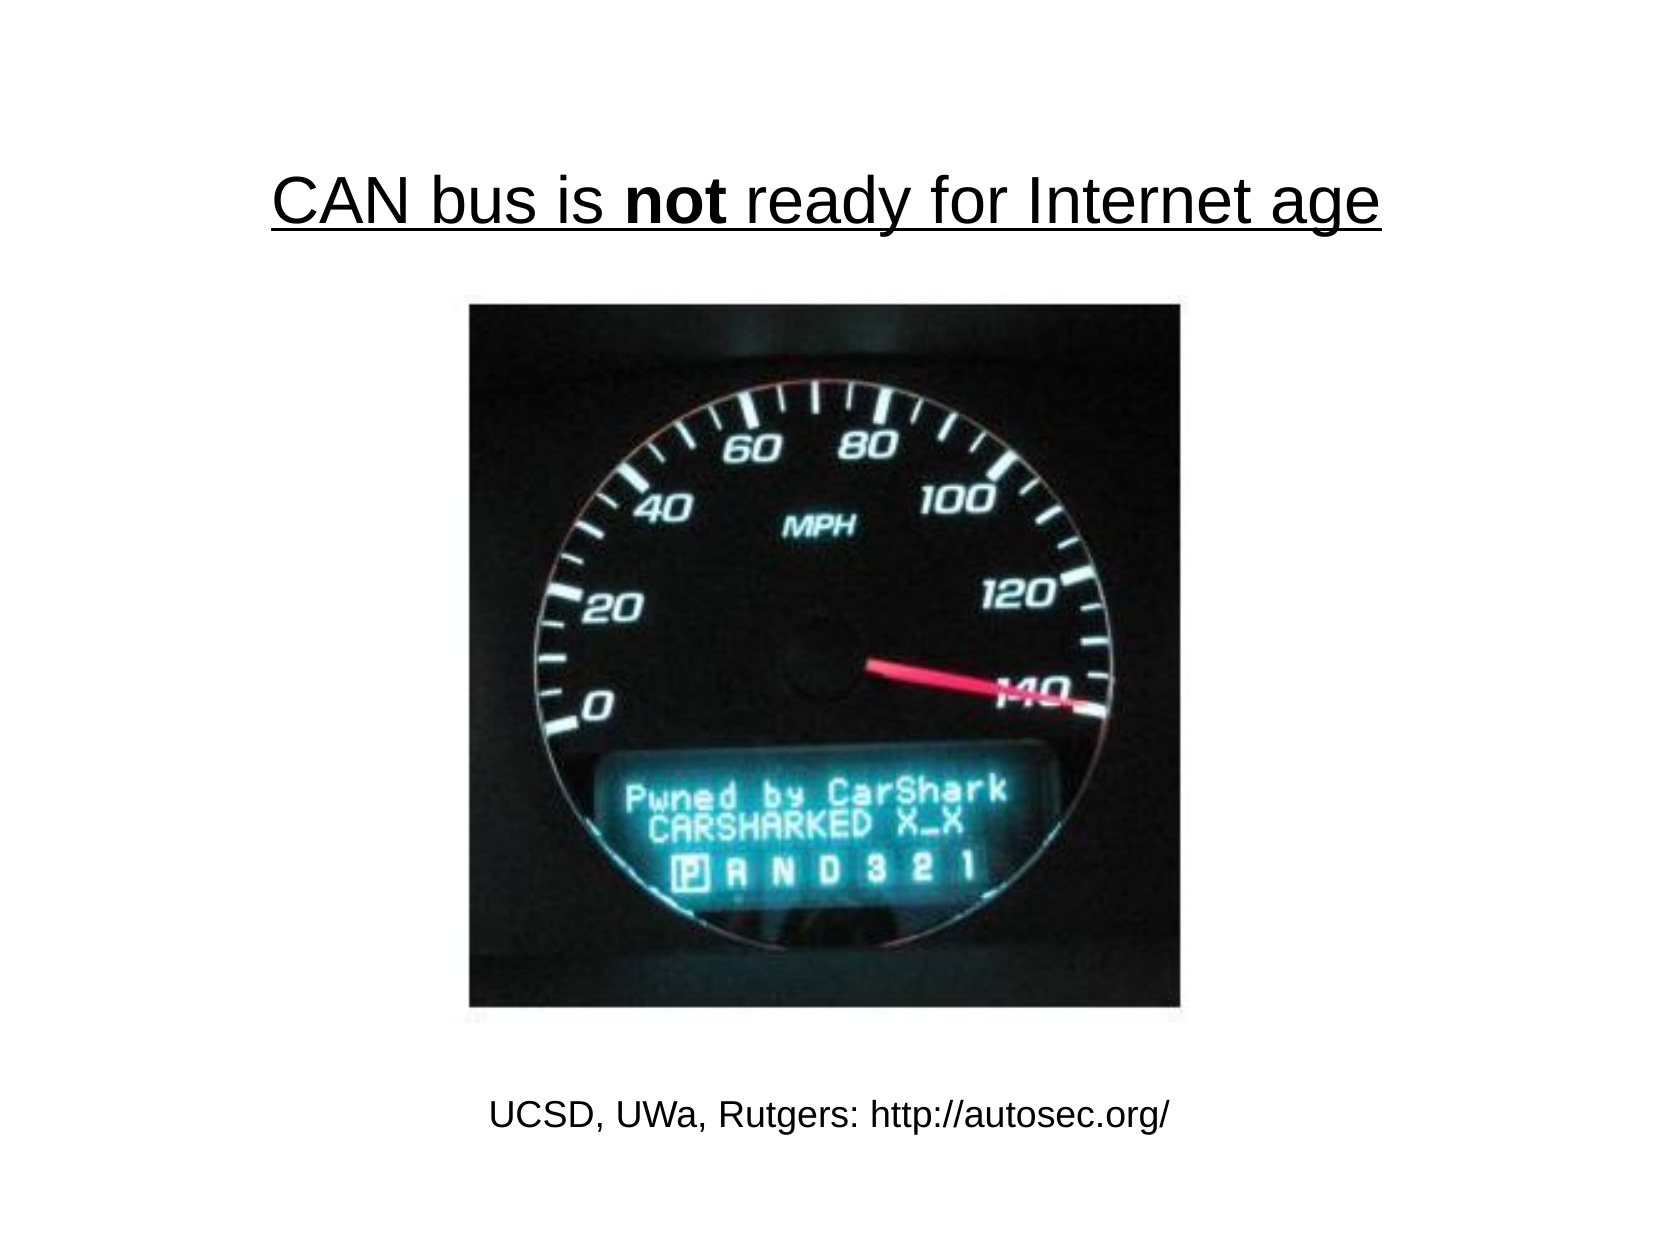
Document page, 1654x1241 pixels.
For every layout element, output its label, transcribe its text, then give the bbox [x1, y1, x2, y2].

text_box UCSD, UWa, Rutgers: http://autosec.org/ [473, 1086, 1186, 1143]
title CAN bus is not ready for Internet age [82, 97, 1571, 305]
picture [450, 295, 1201, 1023]
